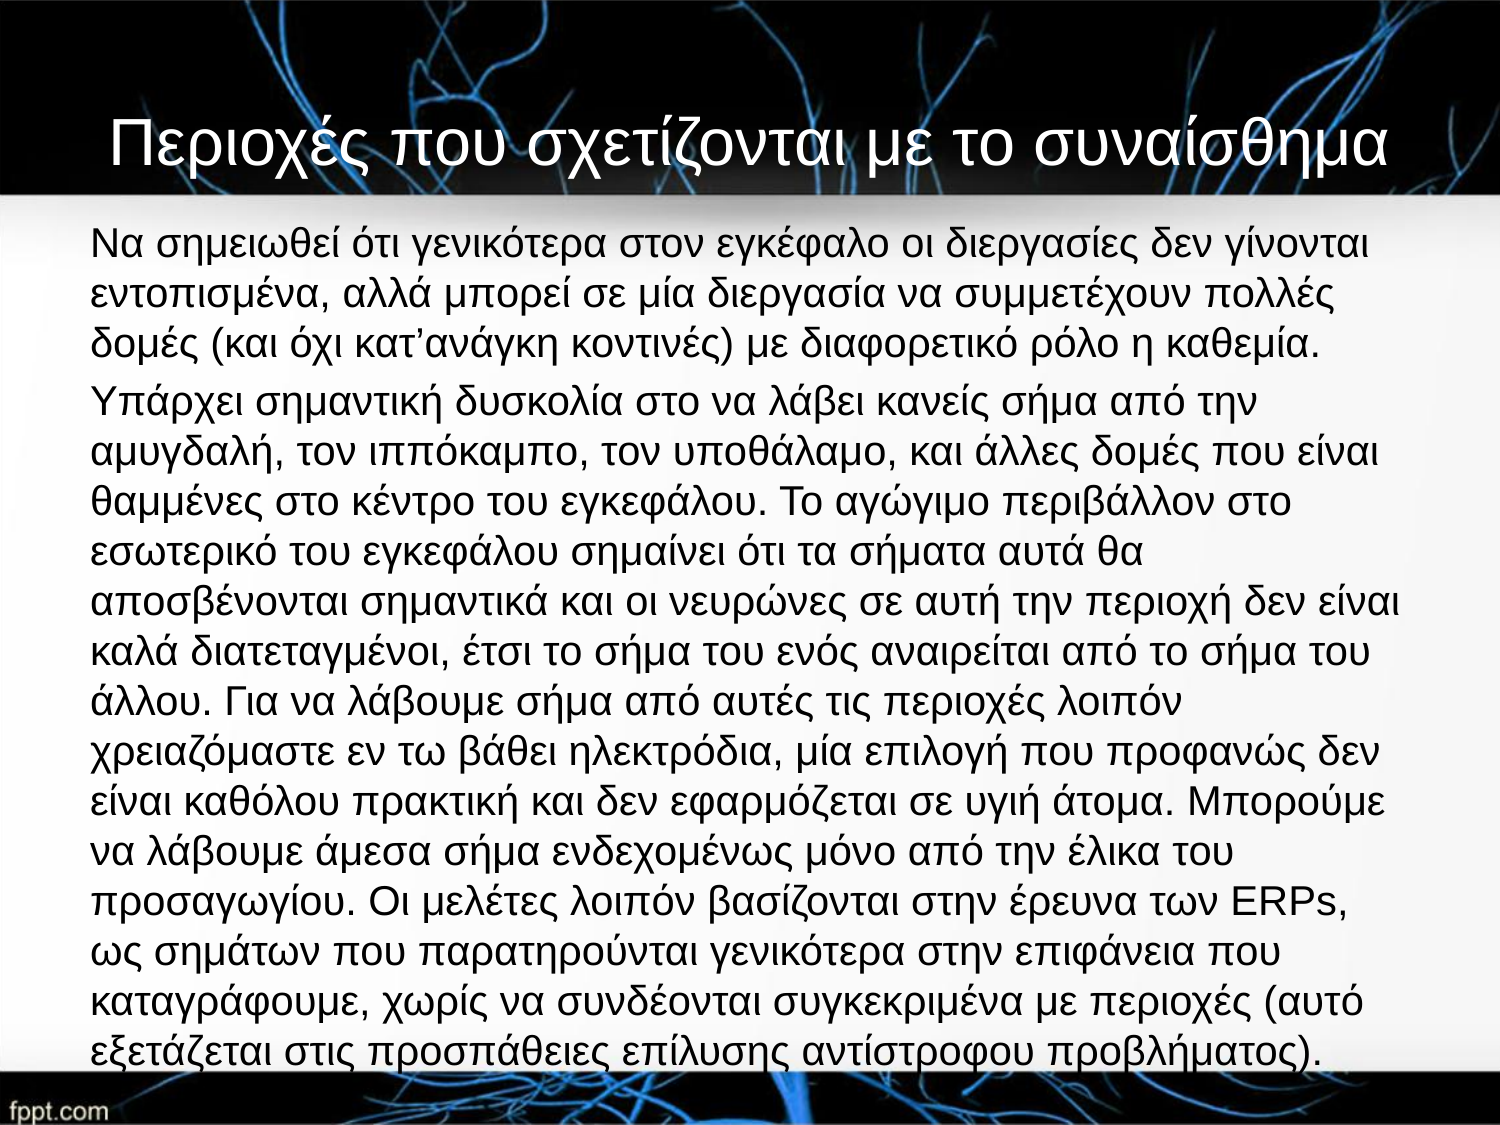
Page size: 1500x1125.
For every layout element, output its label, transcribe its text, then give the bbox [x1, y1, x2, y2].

list Να σημειωθεί ότι γενικότερα στον εγκέφαλο οι διεργασίες δεν γίνονται εντοπισμένα, αλλά μπορεί σε μία διεργασία να συμμετέχουν πολλές δομές (και όχι κατ’ανάγκη κοντινές) με διαφορετικό ρόλο η καθεμία. Υπάρχει σημαντική δυσκολία στο να λάβει κανείς σήμα από την αμυγδαλή, τον ιππόκαμπο, τον υποθάλαμο, και άλλες δομές που είναι θαμμένες στο κέντρο του εγκεφάλου. Το αγώγιμο περιβάλλον στο εσωτερικό του εγκεφάλου σημαίνει ότι τα σήματα αυτά θα αποσβένονται σημαντικά και οι νευρώνες σε αυτή την περιοχή δεν είναι καλά διατεταγμένοι, έτσι το σήμα του ενός αναιρείται από το σήμα του άλλου. Για να λάβουμε σήμα από αυτές τις περιοχές λοιπόν χρειαζόμαστε εν τω βάθει ηλεκτρόδια, μία επιλογή που προφανώς δεν είναι καθόλου πρακτική και δεν εφαρμόζεται σε υγιή άτομα. Μπορούμε να λάβουμε άμεσα σήμα ενδεχομένως μόνο από την έλικα του προσαγωγίου. Οι μελέτες λοιπόν βασίζονται στην έρευνα των ERPs, ως σημάτων που παρατηρούνται γενικότερα στην επιφάνεια που καταγράφουμε, χωρίς να συνδέονται συγκεκριμένα με περιοχές (αυτό εξετάζεται στις προσπάθειες επίλυσης αντίστροφου προβλήματος). [75, 208, 1425, 951]
picture [0, 0, 1500, 1125]
title Περιοχές που σχετίζονται με το συναίσθημα [75, 45, 1425, 208]
